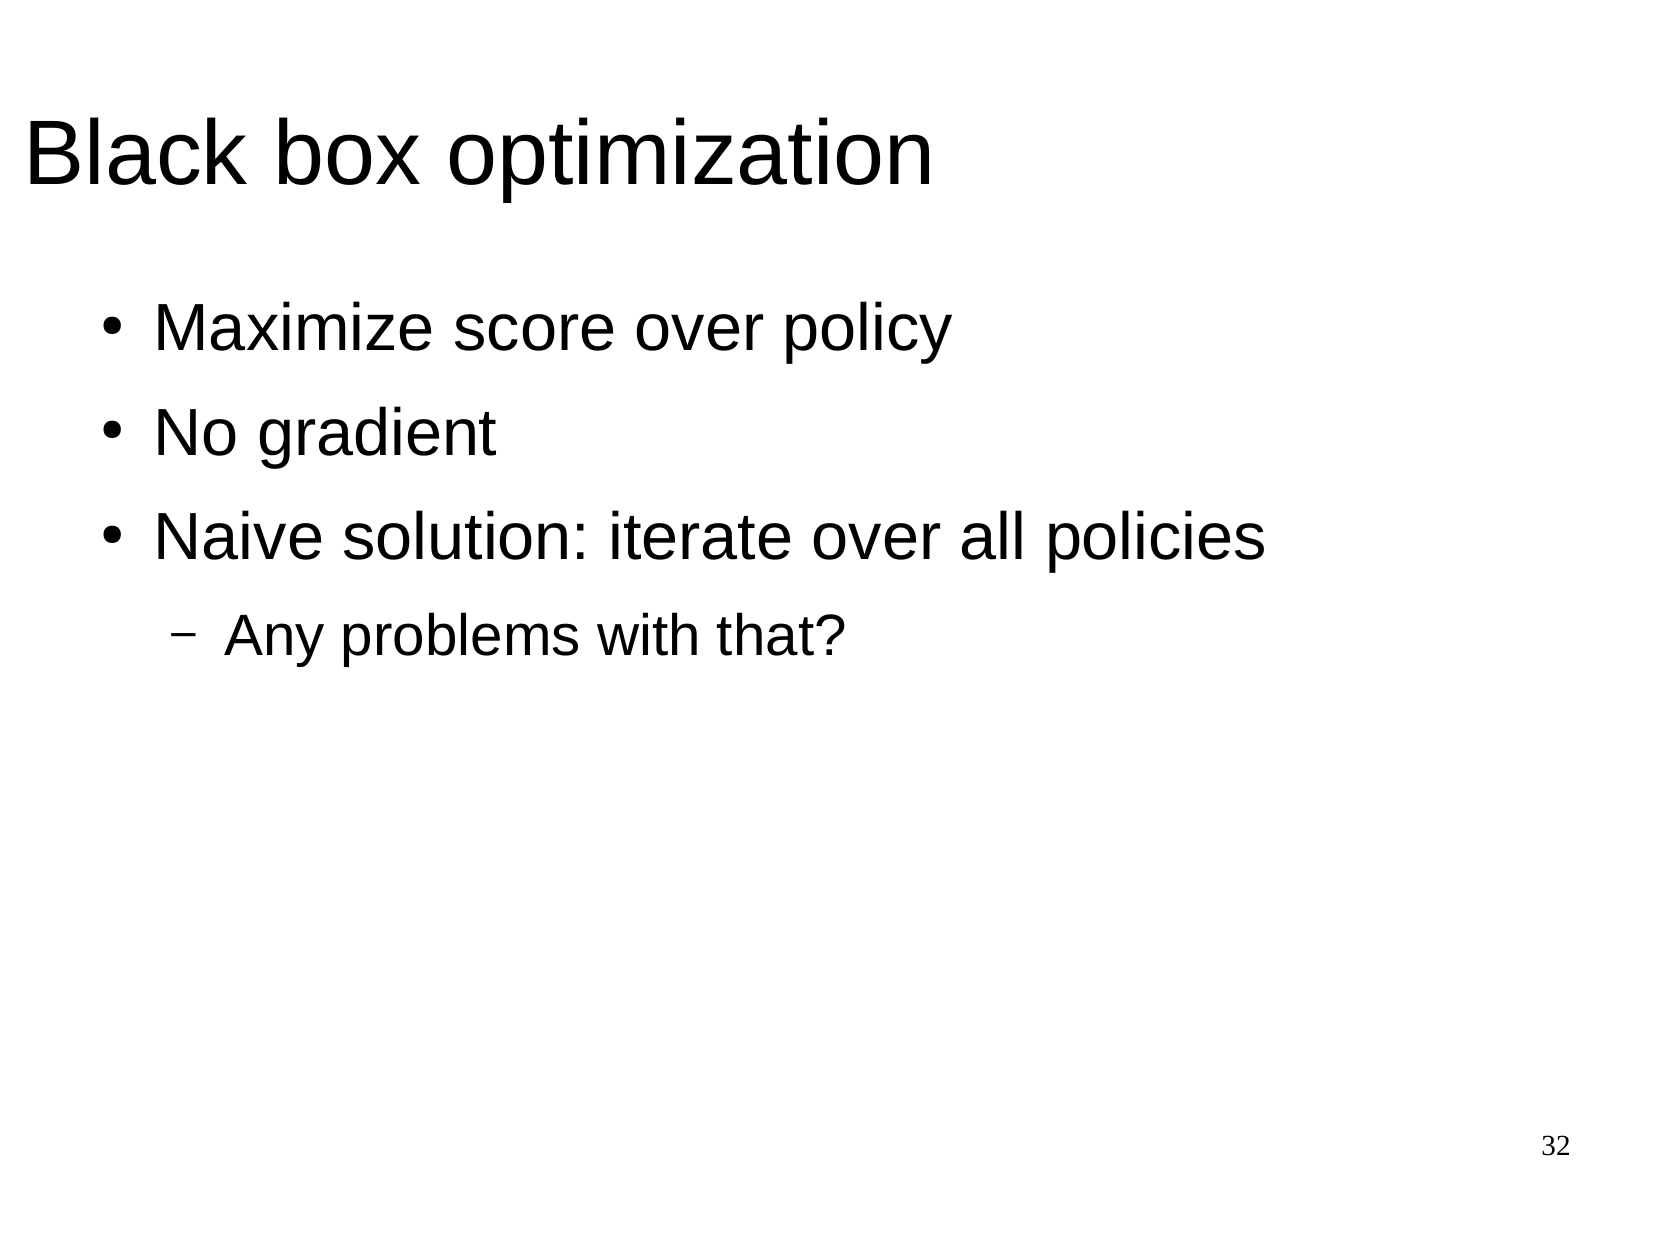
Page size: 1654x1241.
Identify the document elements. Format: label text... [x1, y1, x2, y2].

list Maximize score over policy No gradient Naive solution: iterate over all policies Any problems with that? [82, 290, 1571, 1010]
title Black box optimization [23, 49, 1512, 257]
